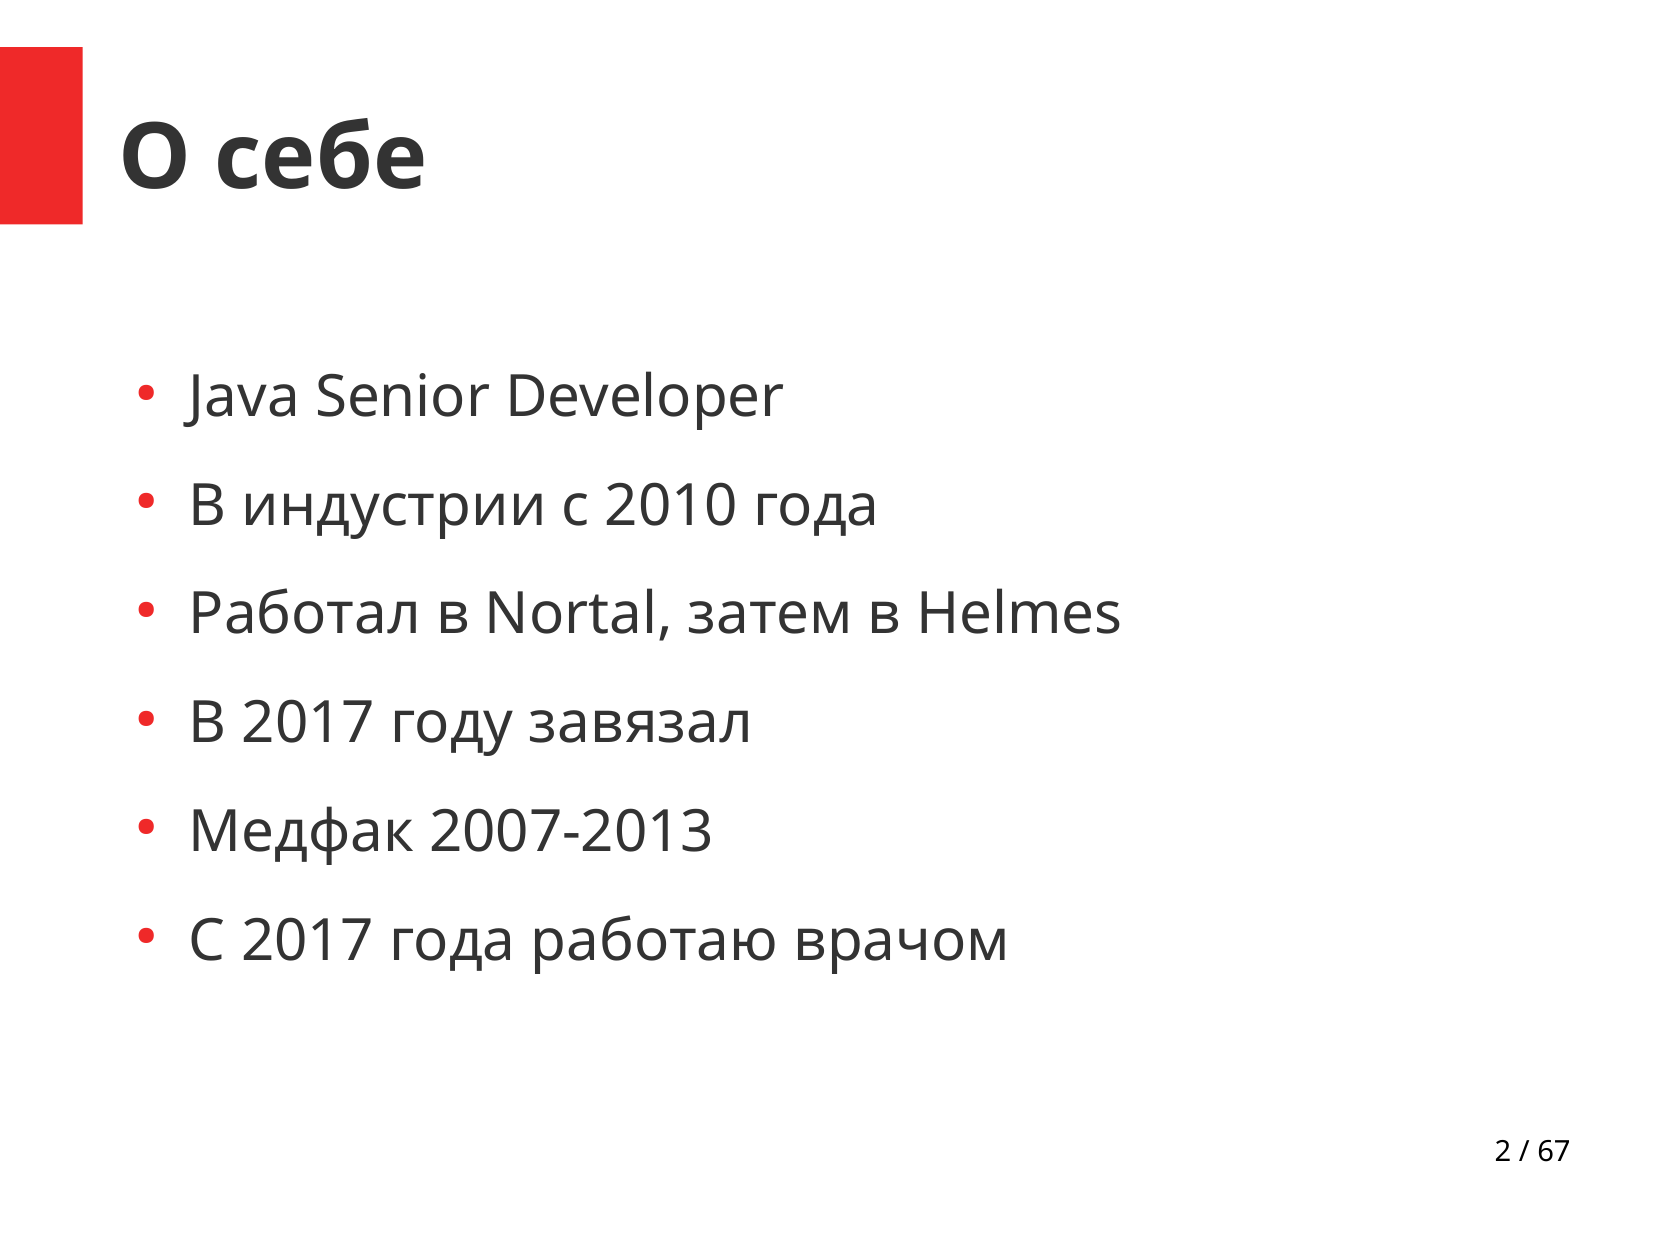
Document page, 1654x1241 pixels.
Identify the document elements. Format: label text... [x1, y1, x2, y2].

title О себе [118, 49, 1571, 257]
list Java Senior Developer В индустрии с 2010 года Работал в Nortal, затем в Helmes В 2017 году завязал Медфак 2007-2013 С 2017 года работаю врачом [118, 354, 1536, 1074]
